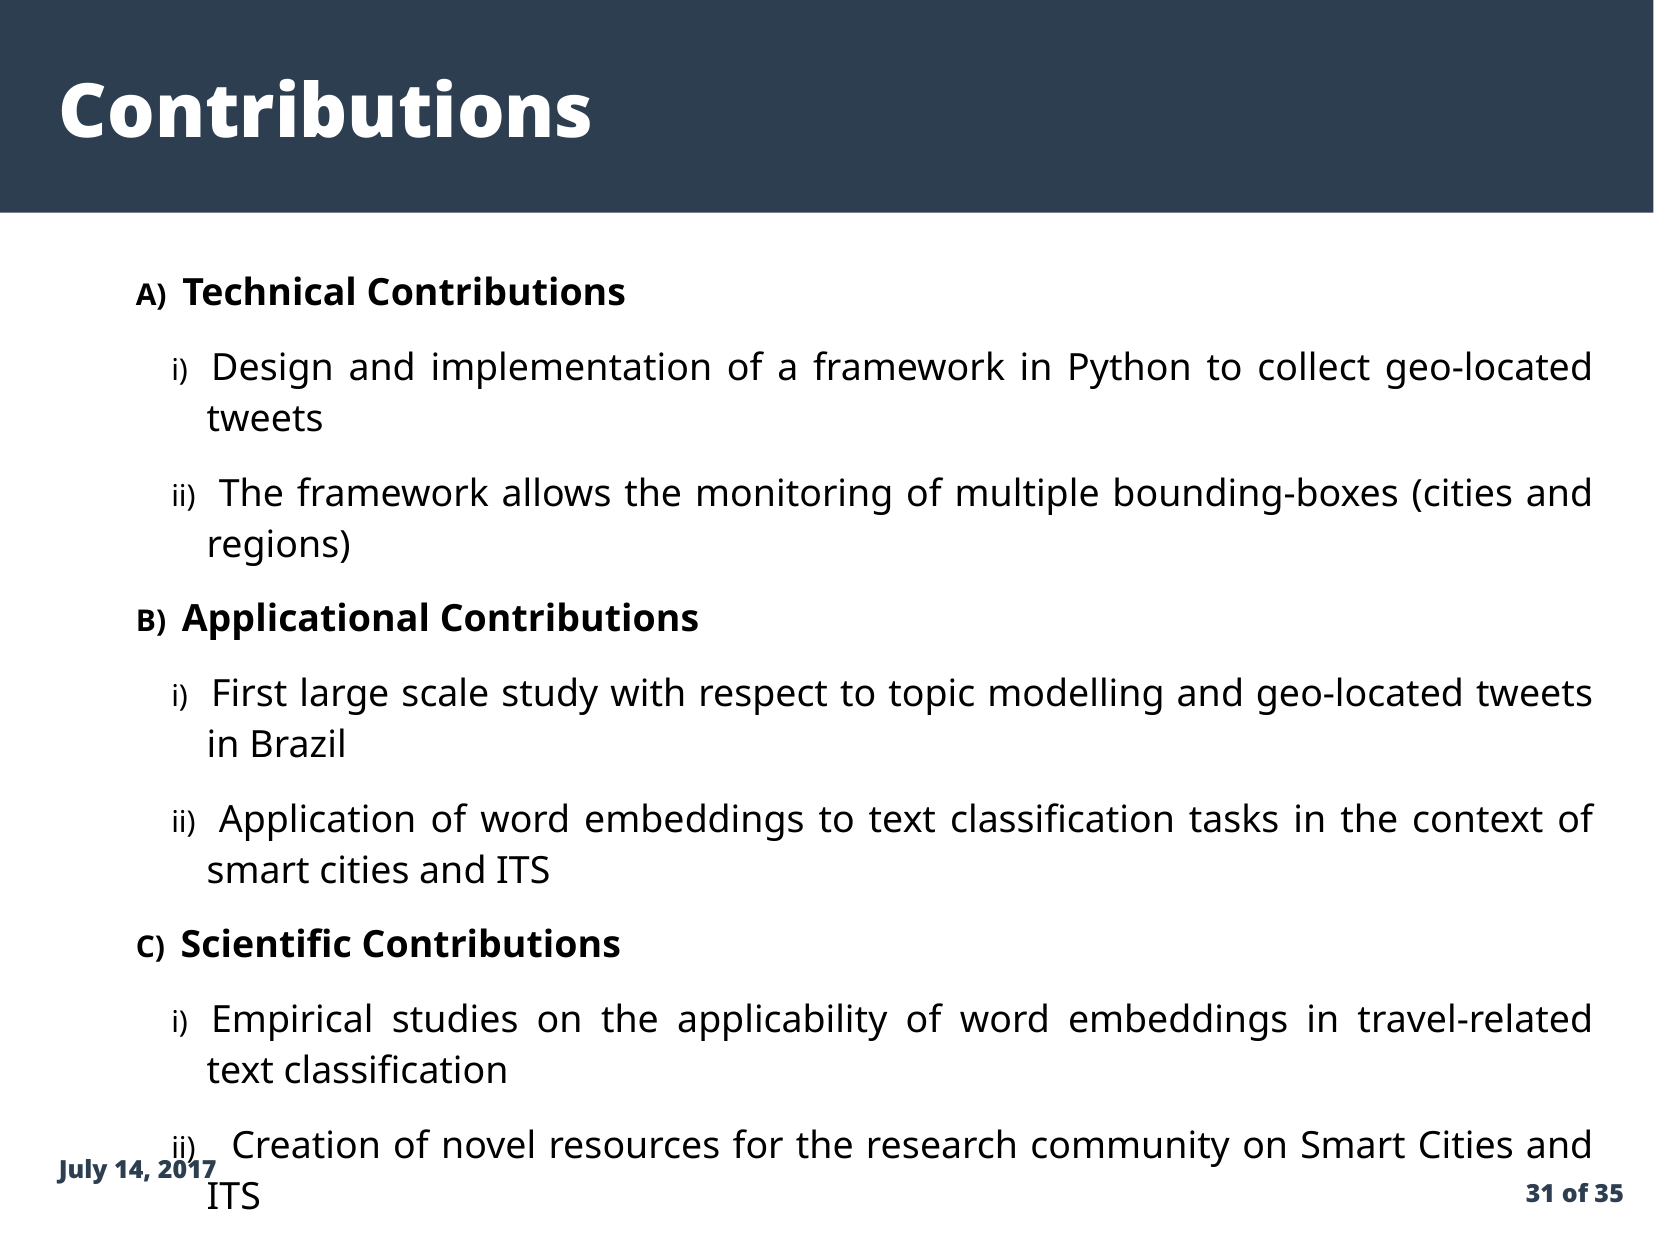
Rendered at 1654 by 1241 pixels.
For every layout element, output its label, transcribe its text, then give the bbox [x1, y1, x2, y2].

title Contributions [59, 29, 1595, 187]
text_box Technical Contributions Design and implementation of a framework in Python to collect geo-located tweets The framework allows the monitoring of multiple bounding-boxes (cities and regions) Applicational Contributions First large scale study with respect to topic modelling and geo-located tweets in Brazil Application of word embeddings to text classification tasks in the context of smart cities and ITS Scientific Contributions Empirical studies on the applicability of word embeddings in travel-related text classification Creation of novel resources for the research community on Smart Cities and ITS [82, 265, 1595, 1108]
